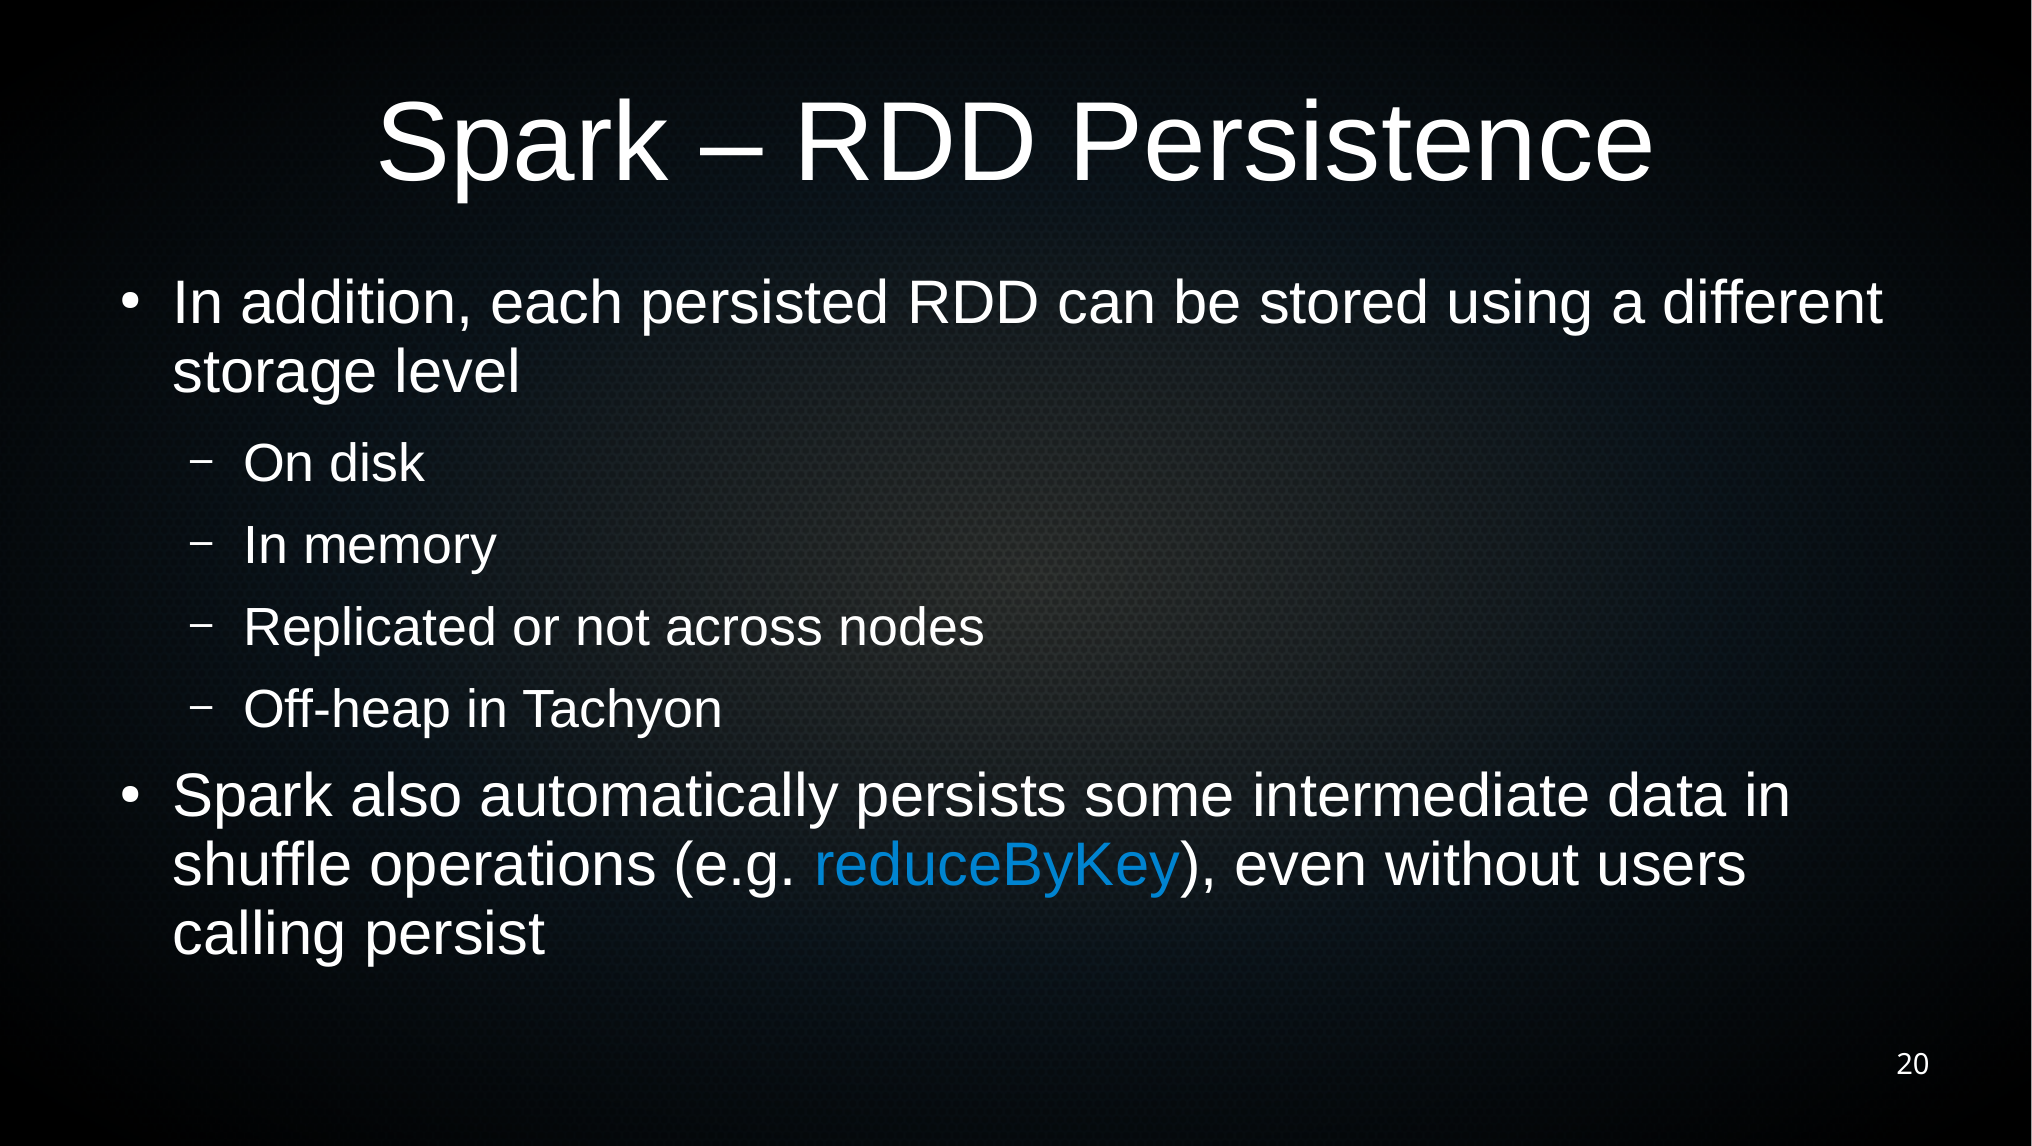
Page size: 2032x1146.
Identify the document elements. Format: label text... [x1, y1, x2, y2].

title Spark – RDD Persistence [101, 45, 1930, 237]
picture [0, 0, 2032, 1146]
list In addition, each persisted RDD can be stored using a different storage level On disk In memory Replicated or not across nodes Off-heap in Tachyon Spark also automatically persists some intermediate data in shuffle operations (e.g. reduceByKey), even without users calling persist [101, 268, 1890, 1040]
